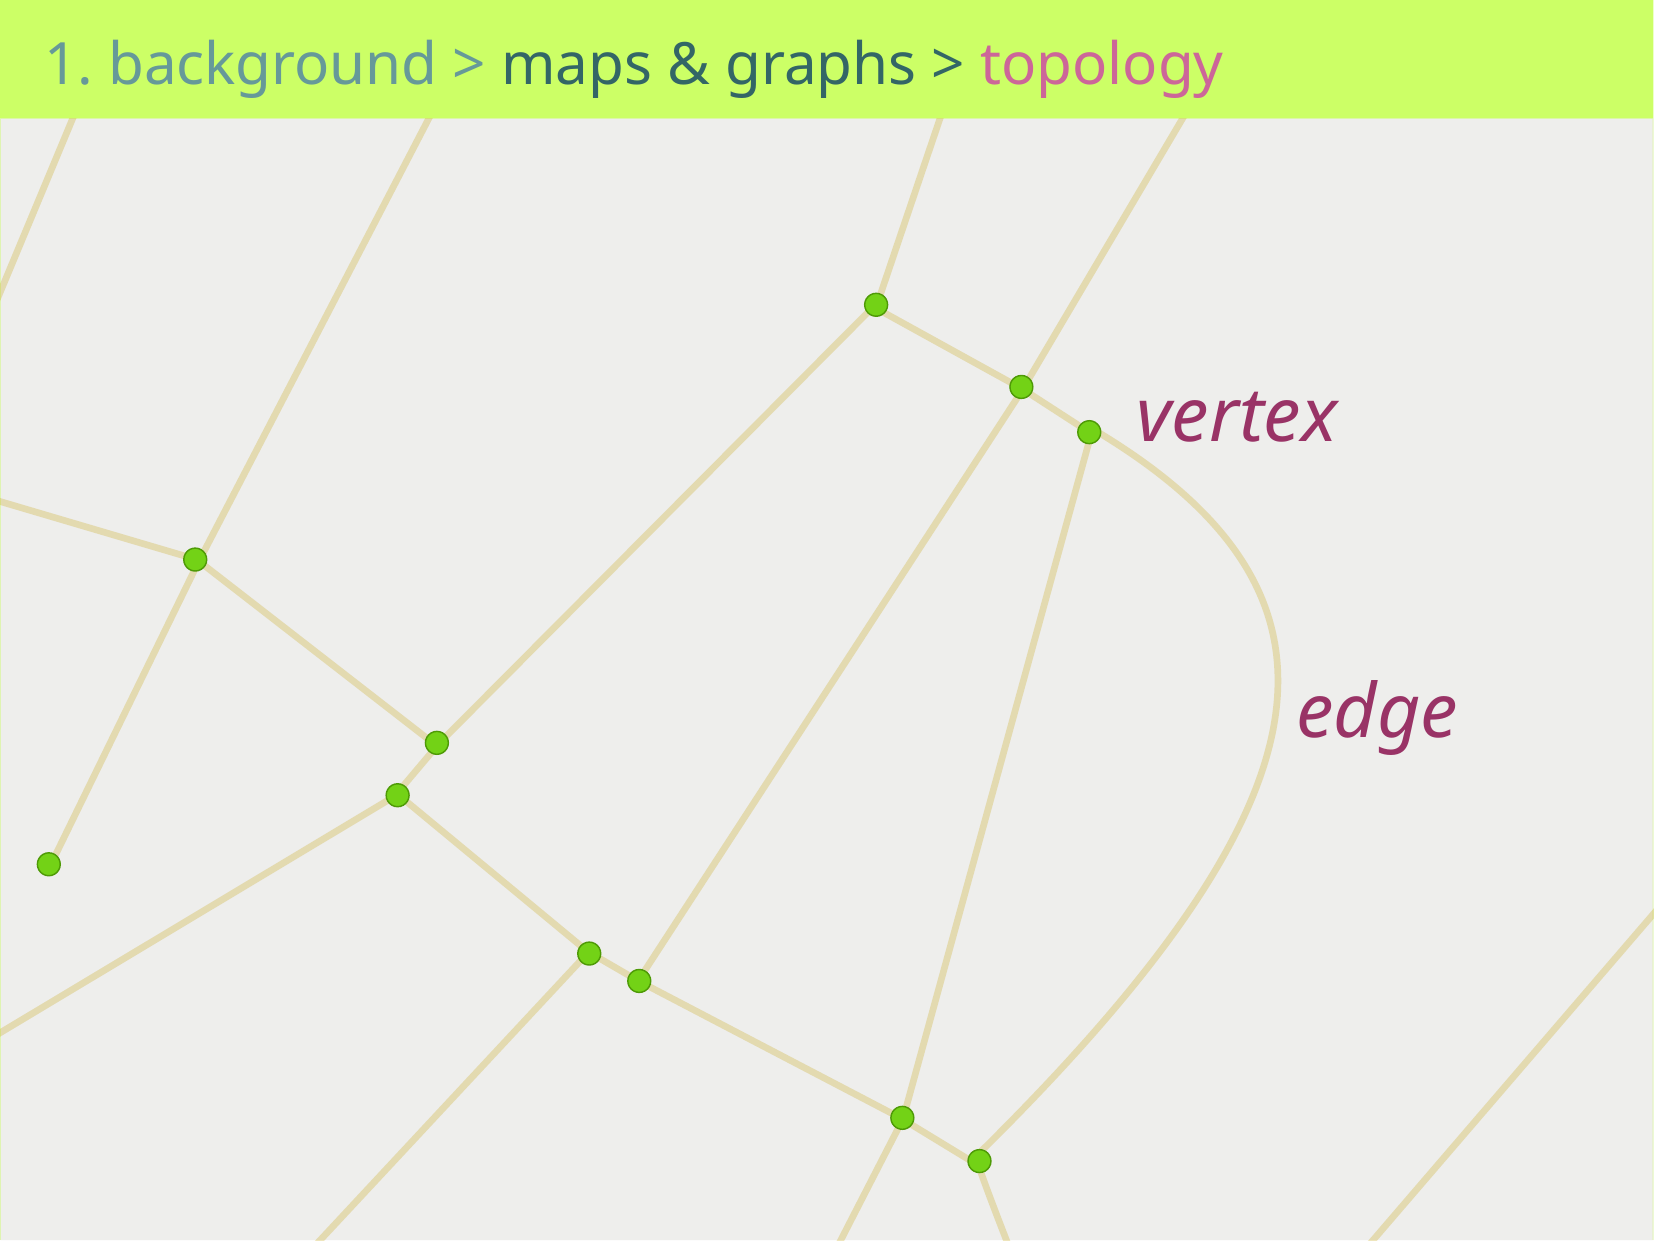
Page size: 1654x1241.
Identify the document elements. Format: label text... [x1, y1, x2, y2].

picture [0, 118, 1654, 1241]
text_box 1. background > maps & graphs > topology [29, 14, 1104, 118]
text_box vertex [1122, 354, 1334, 484]
text_box edge [1281, 649, 1454, 779]
